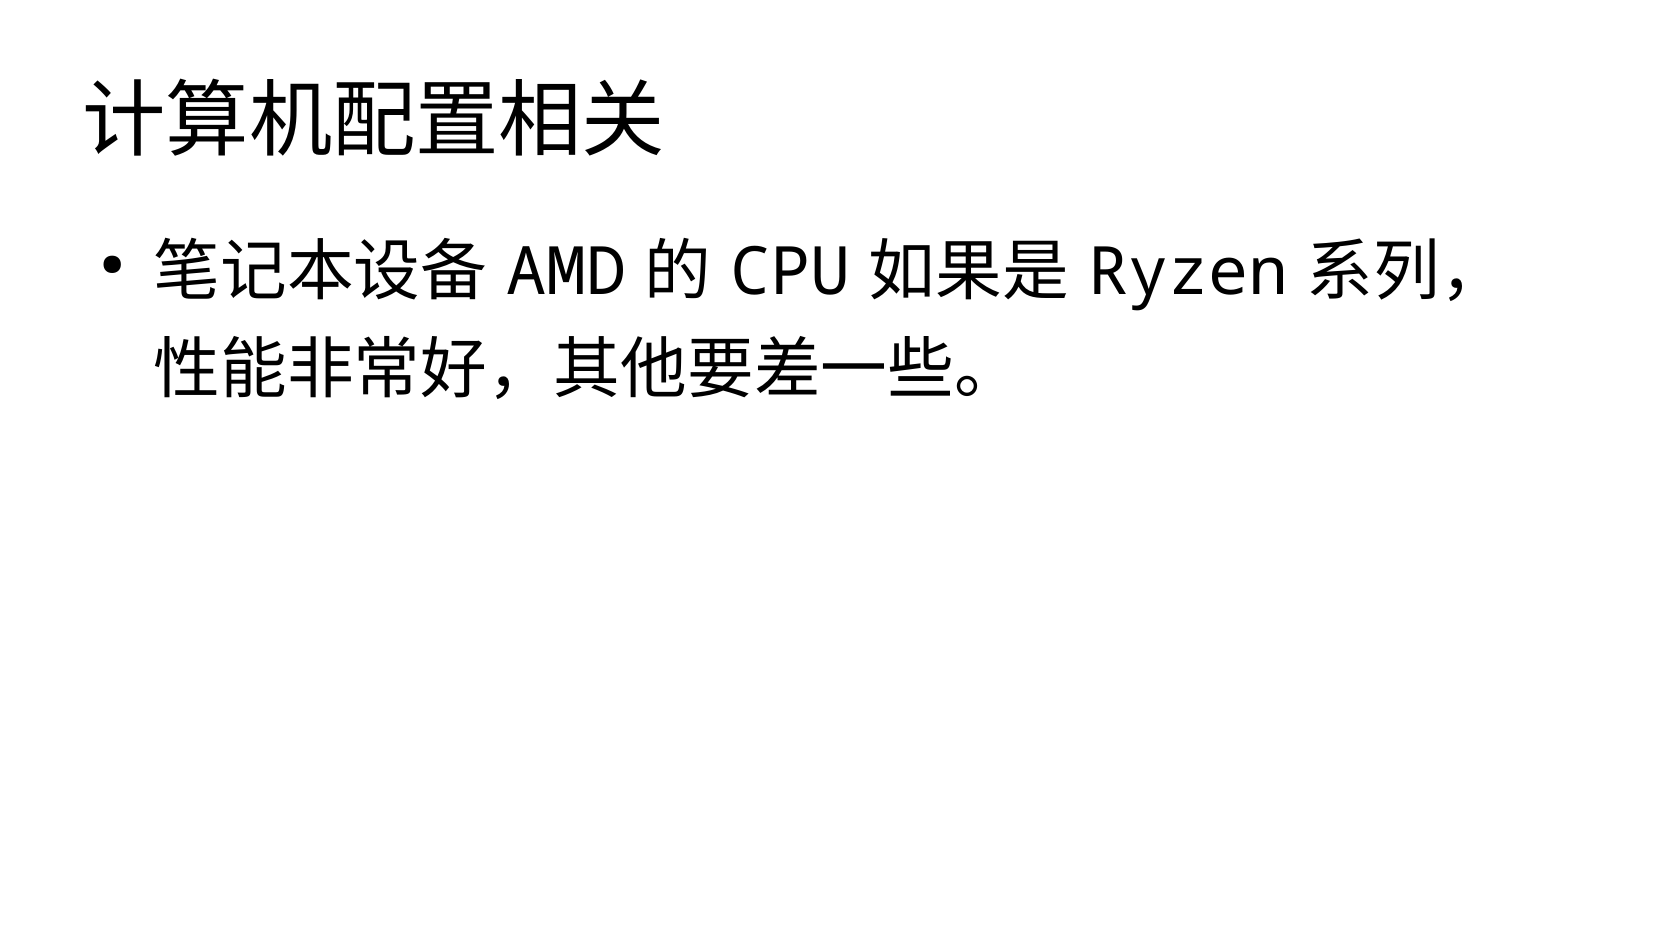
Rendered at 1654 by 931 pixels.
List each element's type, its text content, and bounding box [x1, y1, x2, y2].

title 计算机配置相关 [82, 37, 1571, 189]
list 笔记本设备AMD的CPU如果是Ryzen系列，性能非常好，其他要差一些。 [82, 217, 1571, 827]
